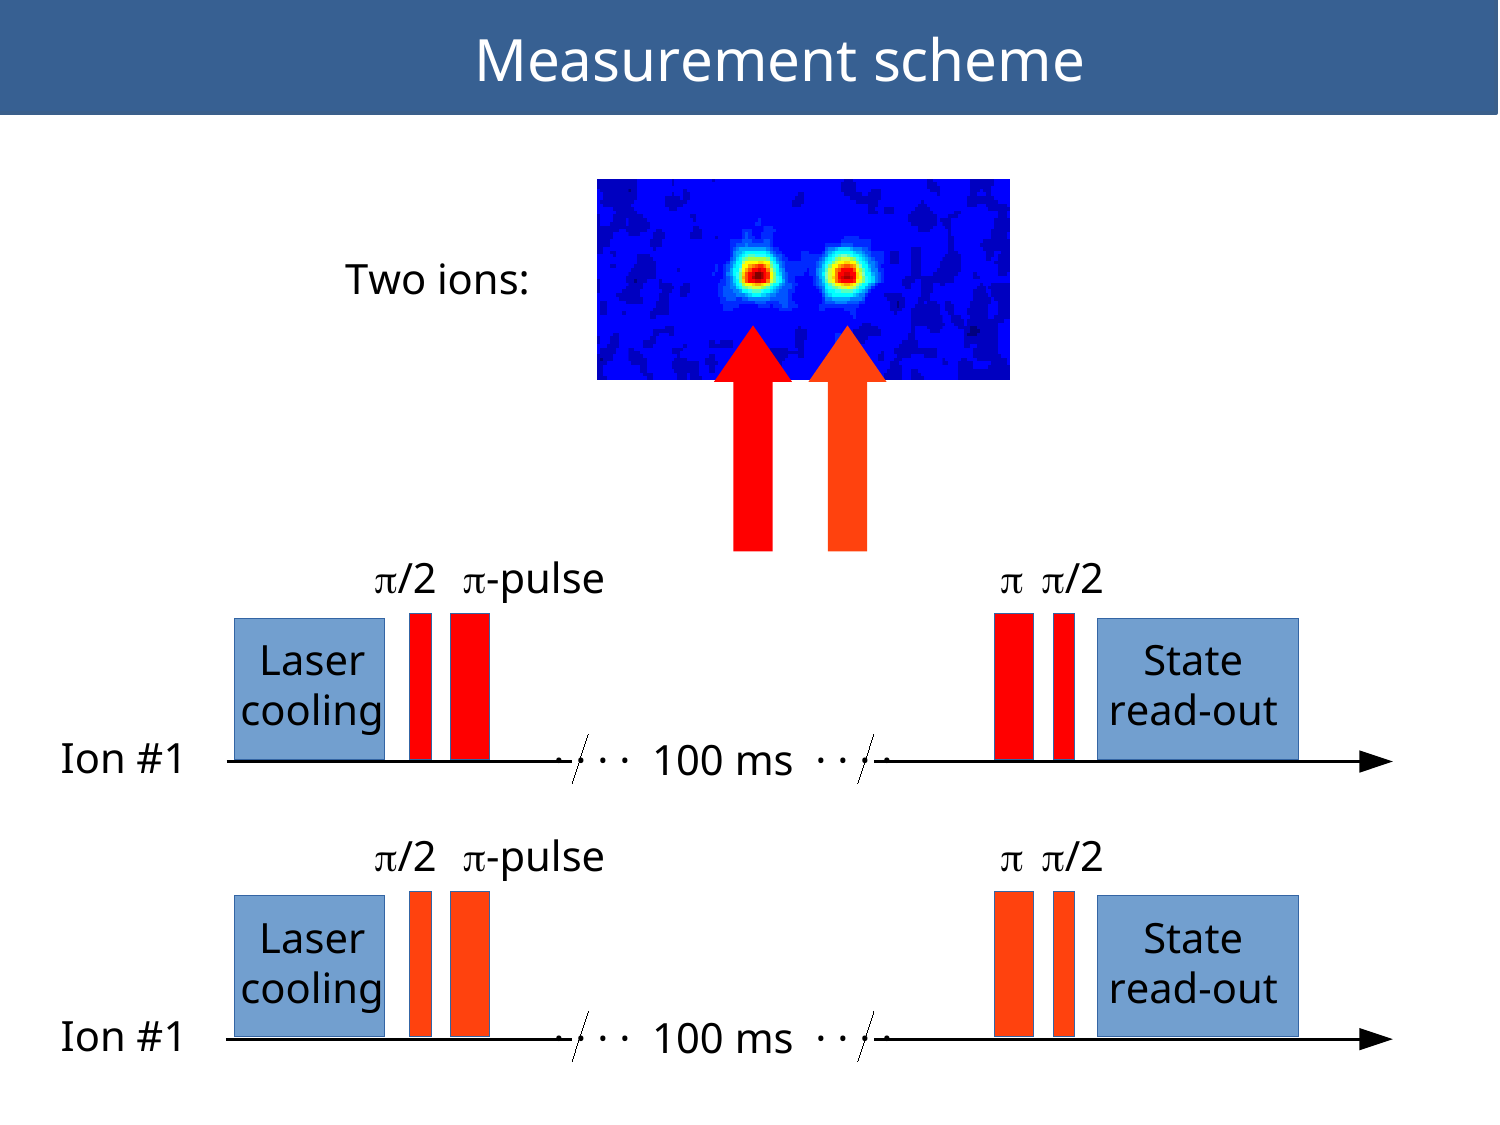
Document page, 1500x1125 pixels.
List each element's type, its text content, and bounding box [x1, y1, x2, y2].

text_box [450, 613, 490, 760]
text_box [1097, 618, 1299, 760]
text_box [1053, 613, 1075, 760]
text_box [409, 891, 432, 1037]
text_box Laser cooling [225, 626, 392, 742]
text_box State read-out [1093, 626, 1292, 742]
text_box [994, 613, 1034, 760]
text_box Ion #1 [45, 1001, 198, 1067]
text_box [1053, 891, 1075, 1037]
text_box [409, 613, 432, 760]
text_box Laser cooling [225, 904, 392, 1020]
text_box p-pulse [448, 544, 625, 610]
text_box [713, 325, 793, 552]
text_box State read-out [1093, 904, 1292, 1020]
text_box [808, 325, 887, 552]
text_box [450, 891, 490, 1037]
text_box [234, 895, 385, 904]
text_box p/2 [1039, 821, 1124, 887]
text_box Two ions: [330, 245, 534, 311]
text_box Ion #1 [45, 724, 198, 790]
text_box p/2 [1039, 544, 1124, 610]
picture [560, 179, 1043, 381]
text_box p-pulse [448, 821, 625, 887]
text_box [234, 742, 385, 760]
text_box [994, 891, 1034, 1037]
text_box p/2 [359, 821, 448, 887]
text_box · · · · 100 ms · · · · [572, 1011, 874, 1062]
text_box [234, 618, 385, 626]
text_box p [985, 544, 1039, 610]
text_box Measurement scheme [85, 25, 1474, 94]
text_box p/2 [359, 544, 448, 610]
text_box [1097, 895, 1299, 1037]
text_box · · · · 100 ms · · · · [572, 734, 874, 784]
text_box p [985, 821, 1039, 887]
text_box [234, 1020, 385, 1037]
